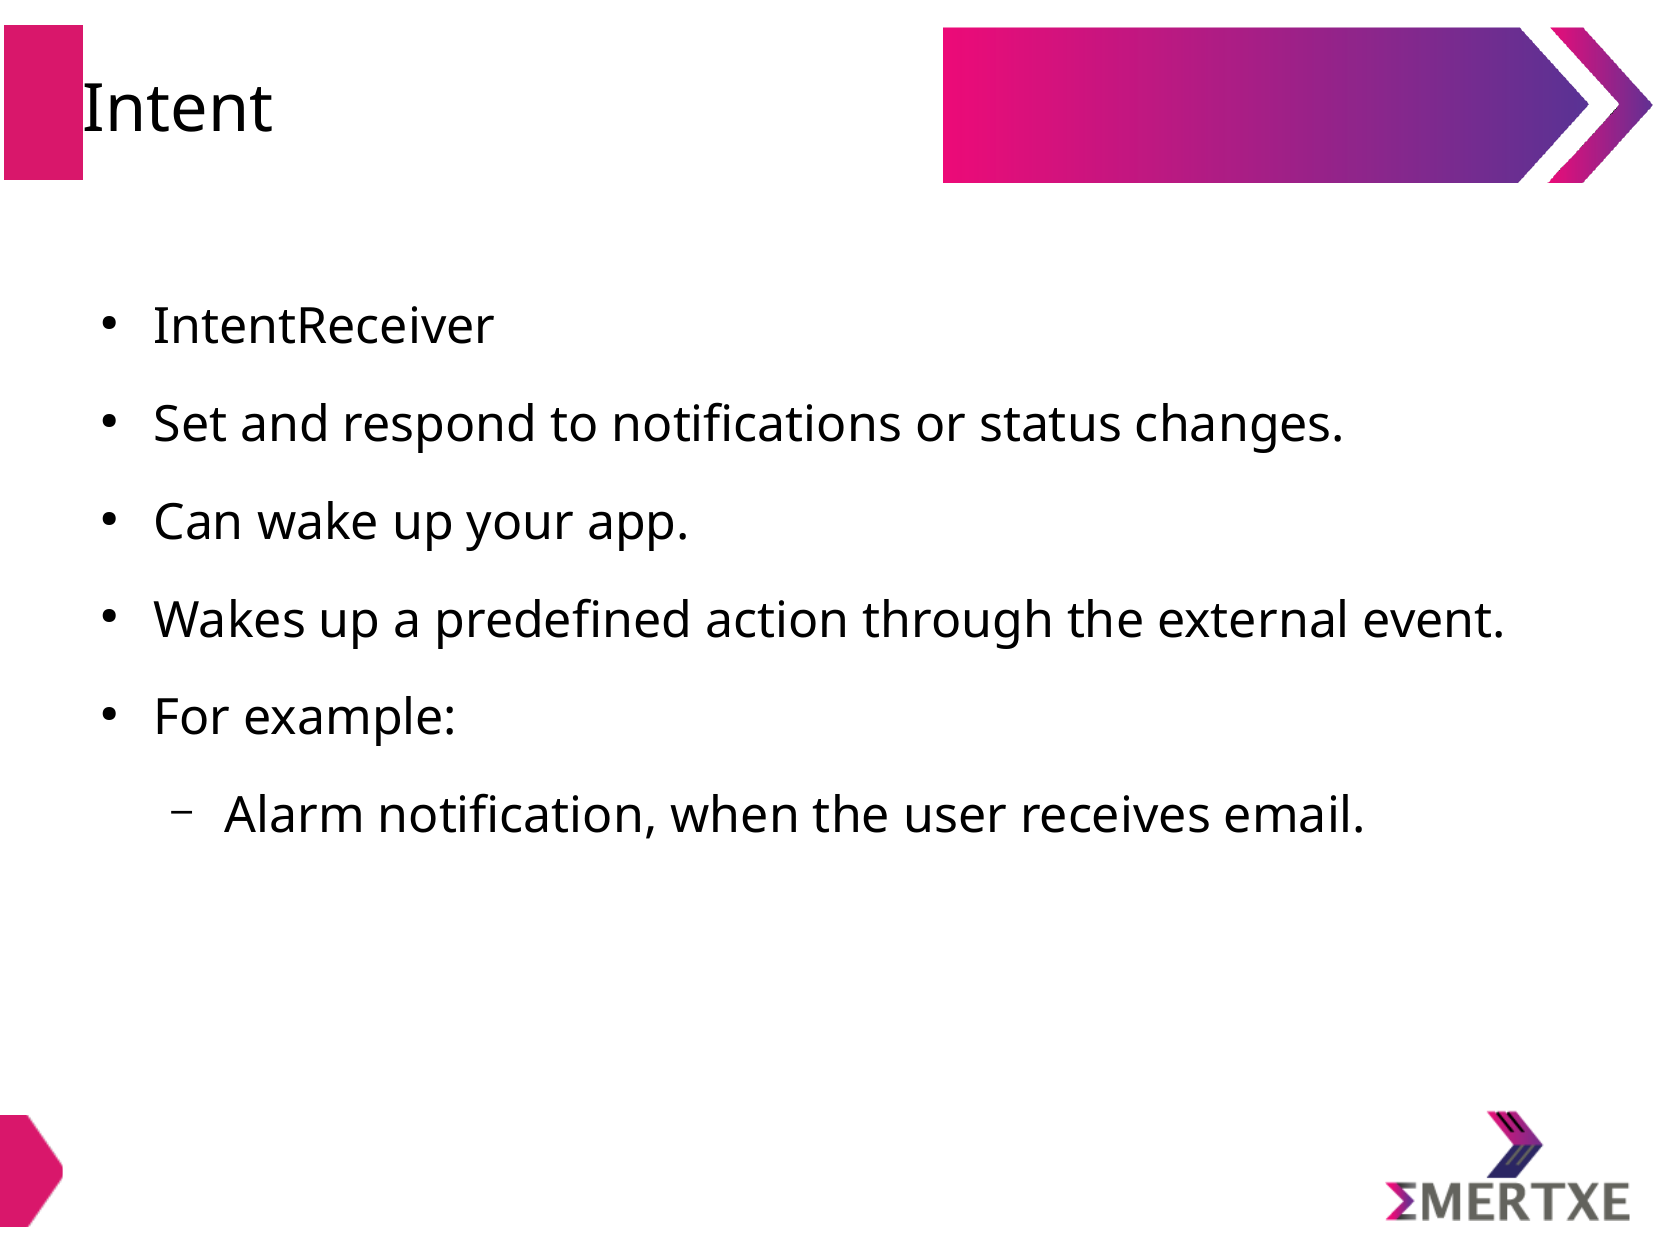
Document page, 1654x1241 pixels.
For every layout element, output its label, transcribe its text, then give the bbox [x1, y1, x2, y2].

list IntentReceiver Set and respond to notifications or status changes. Can wake up your app. Wakes up a predefined action through the external event. For example: Alarm notification, when the user receives email. [82, 290, 1571, 1010]
title Intent [82, 2, 1571, 210]
picture [1571, 27, 1653, 183]
picture [1385, 1107, 1631, 1221]
